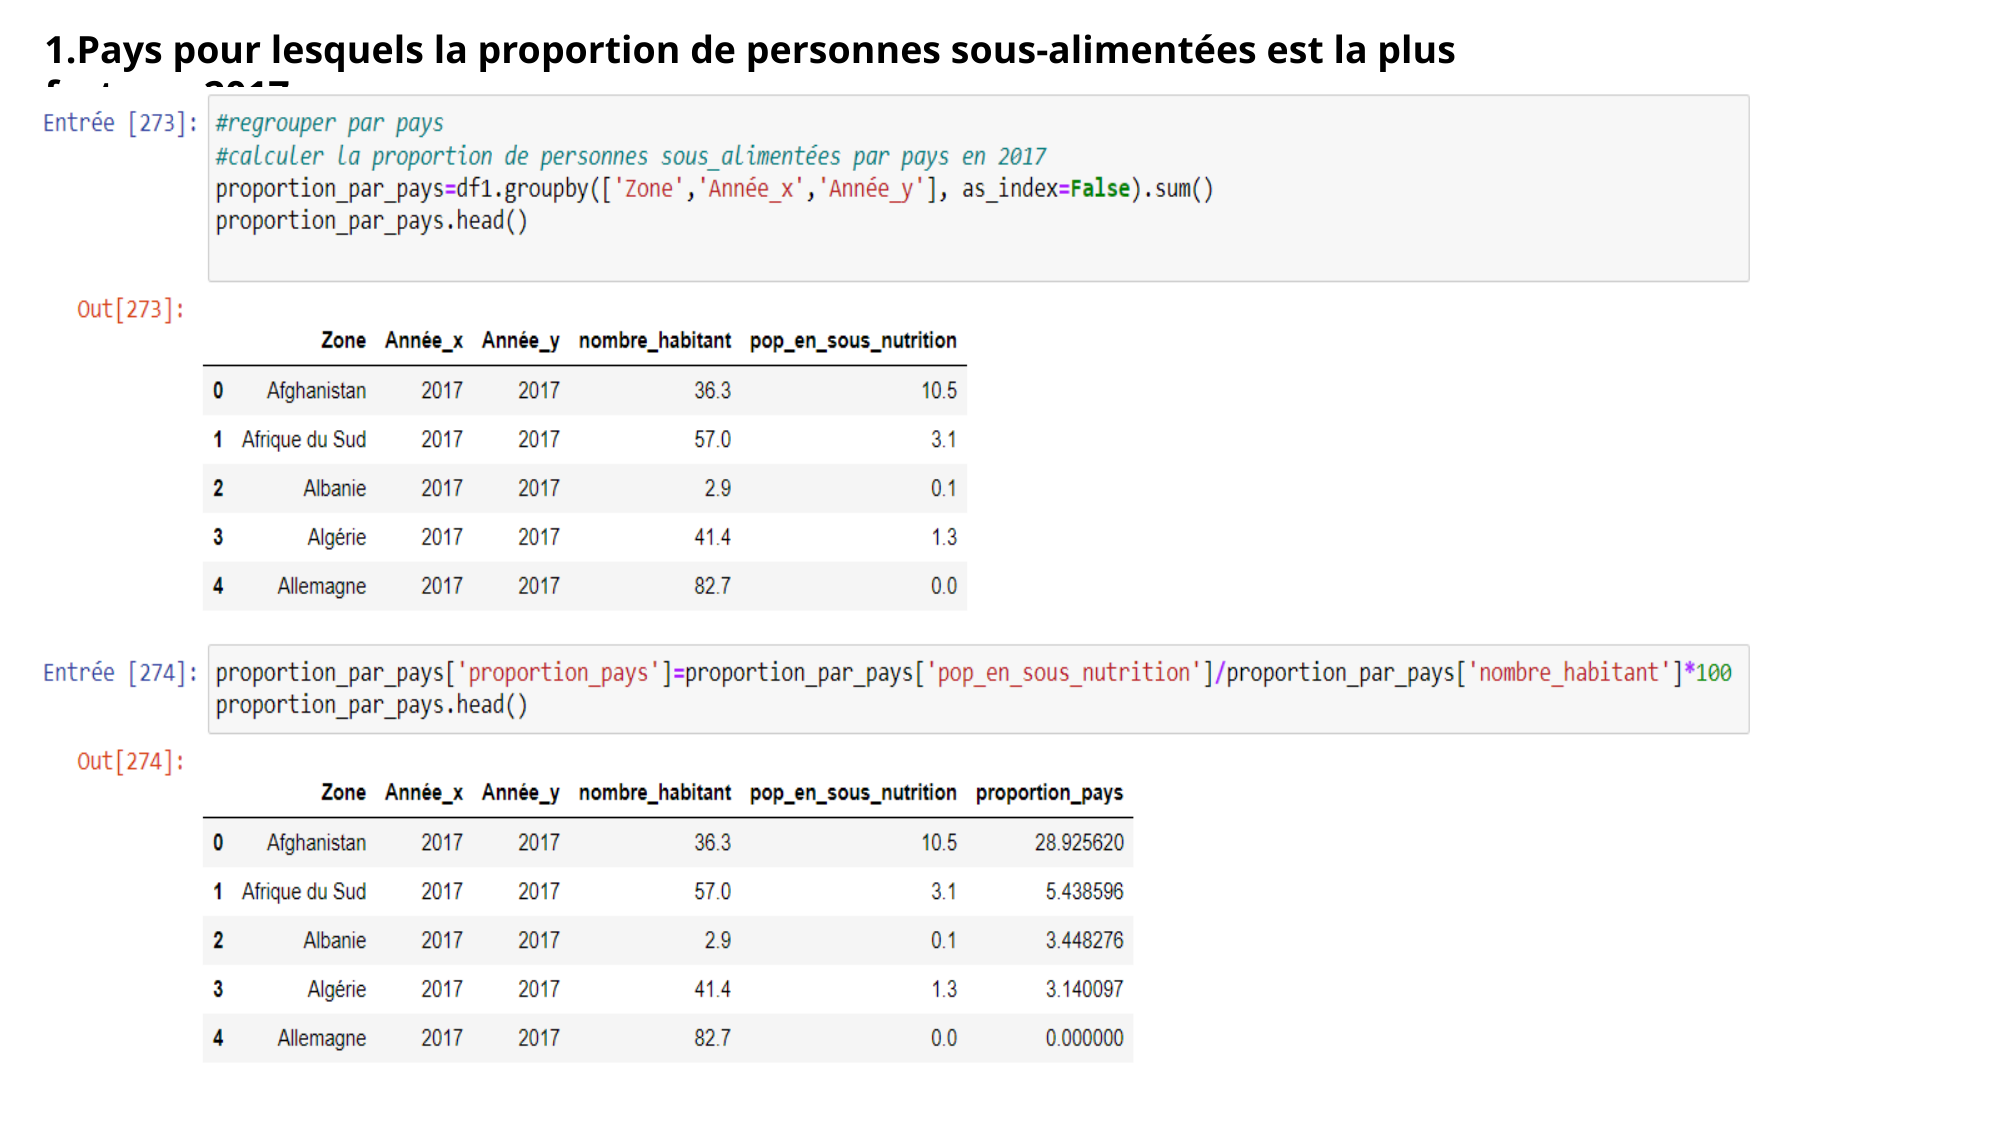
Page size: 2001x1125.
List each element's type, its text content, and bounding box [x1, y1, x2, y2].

picture [18, 87, 1765, 1069]
text_box 1.Pays pour lesquels la proportion de personnes sous-alimentées est la plus forte en 2017 [29, 18, 1538, 87]
